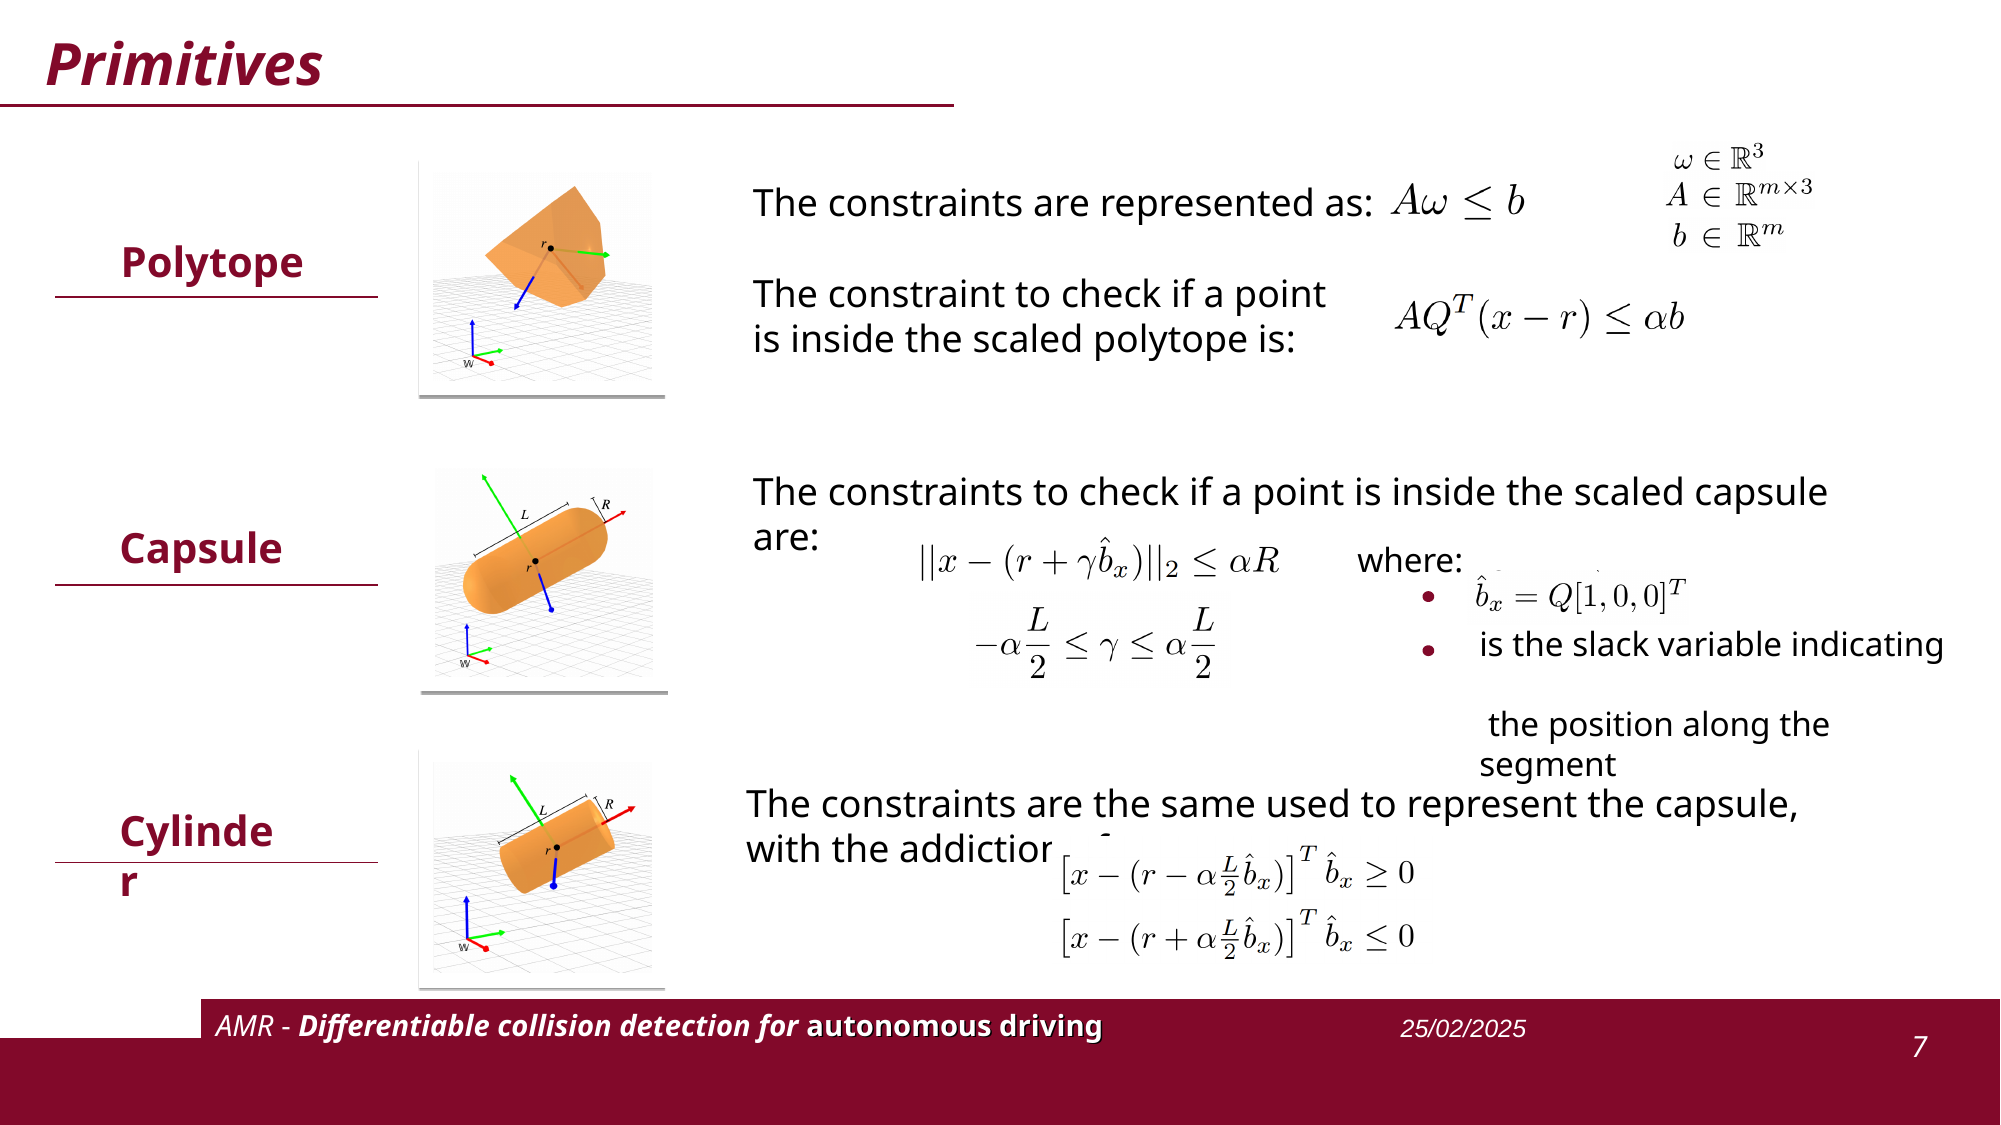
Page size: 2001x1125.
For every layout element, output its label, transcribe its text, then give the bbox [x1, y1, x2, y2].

text_box [1424, 592, 1433, 601]
picture [1381, 172, 1533, 232]
picture [434, 467, 654, 677]
text_box Polytope [105, 228, 380, 295]
text_box Capsule [104, 514, 379, 581]
text_box [0, 999, 2000, 1125]
text_box where: [1342, 531, 1488, 588]
text_box The constraint to check if a point is inside the scaled polytope is: [737, 262, 1363, 369]
text_box The constraints to check if a point is inside the scaled capsule are: [737, 460, 1903, 522]
text_box The constraints are the same used to represent the capsule, with the addiction of: [731, 772, 1896, 879]
text_box Primitives [30, 19, 1031, 106]
text_box 25/02/2025 [1385, 1004, 1589, 1050]
text_box The constraints are represented as: [737, 171, 1738, 233]
text_box AMR - Differentiable collision detection for autonomous driving [201, 999, 1202, 1051]
picture [1052, 836, 1433, 964]
text_box is the slack variable indicating the position along the segment [1464, 615, 1966, 712]
picture [433, 171, 653, 381]
picture [905, 523, 1290, 688]
text_box Cylinder [104, 797, 305, 863]
picture [1668, 217, 1786, 253]
picture [1467, 570, 1689, 615]
picture [1373, 276, 1750, 346]
text_box [1424, 646, 1433, 655]
picture [433, 761, 653, 974]
text_box 7 [1896, 1020, 1966, 1072]
picture [1663, 141, 1815, 209]
